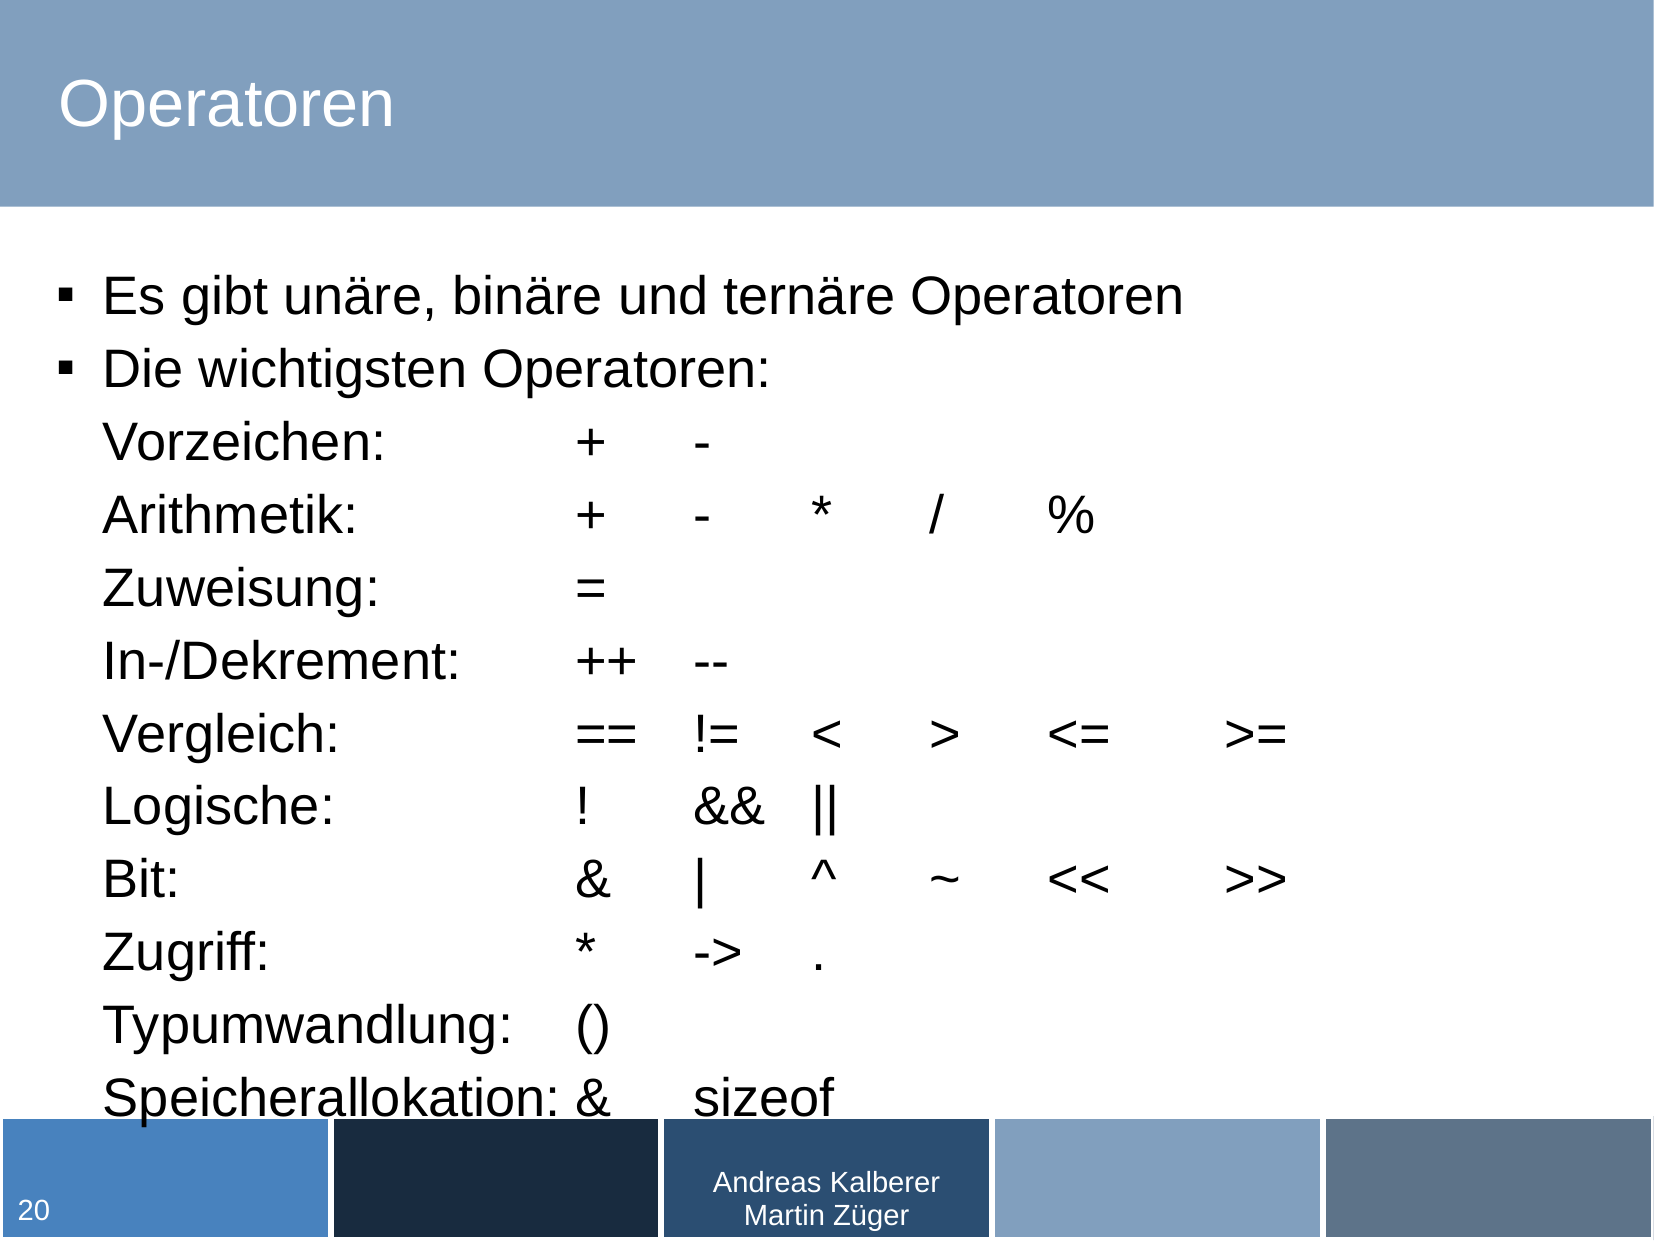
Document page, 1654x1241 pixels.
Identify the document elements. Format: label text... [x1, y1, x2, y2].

list Es gibt unäre, binäre und ternäre Operatoren Die wichtigsten Operatoren: Vorzeichen: + - Arithmetik: + - * / % Zuweisung: = In-/Dekrement: ++ -- Vergleich: == != < > <= >= Logische: ! && || Bit: & | ^ ~ << >> Zugriff: * -> . Typumwandlung: () Speicherallokation: & sizeof [59, 265, 1595, 1131]
title Operatoren [59, 29, 1595, 178]
